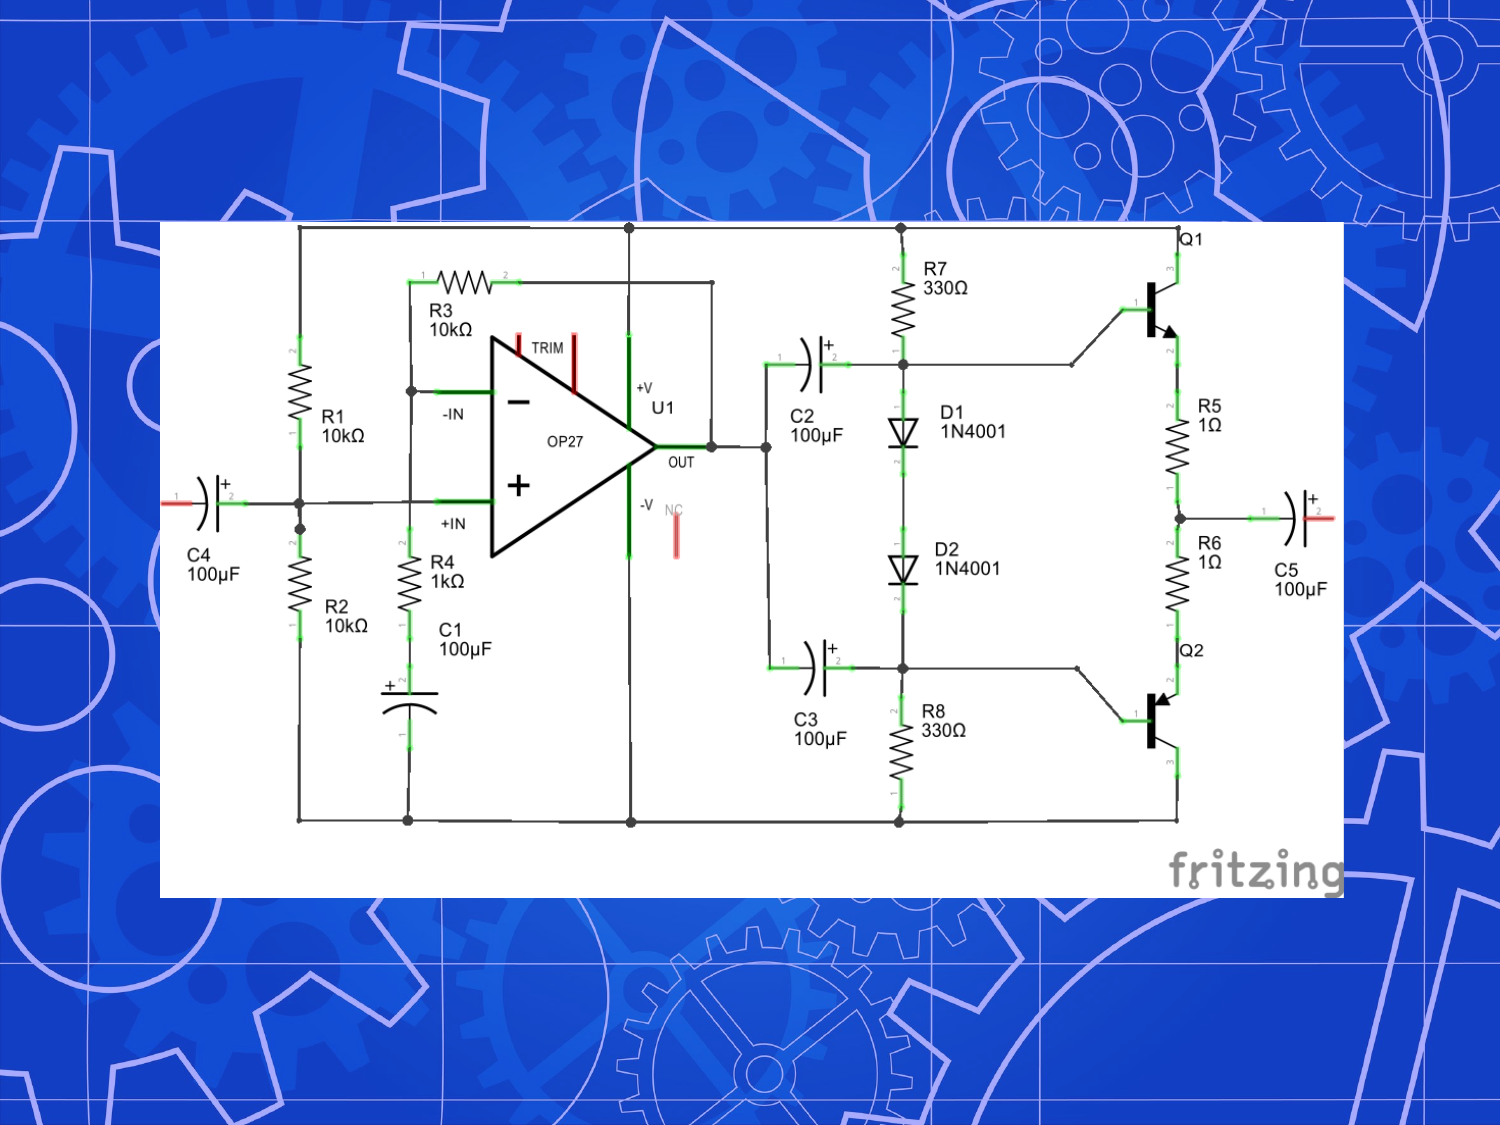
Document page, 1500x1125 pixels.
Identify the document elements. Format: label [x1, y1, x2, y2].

picture [160, 222, 1347, 898]
